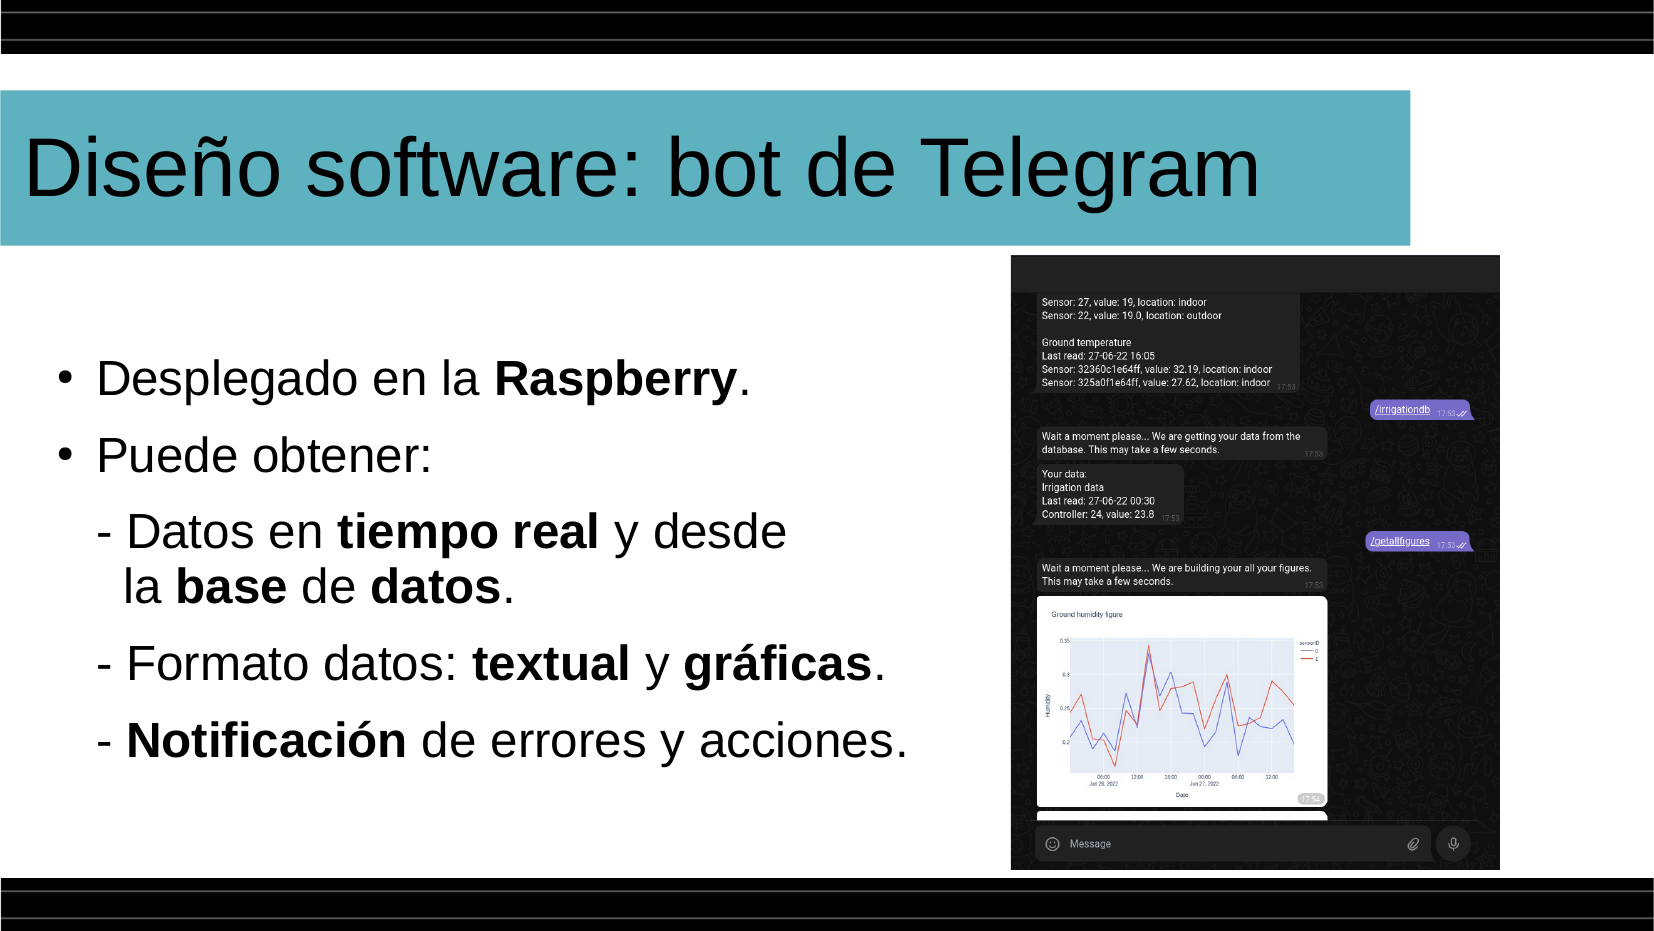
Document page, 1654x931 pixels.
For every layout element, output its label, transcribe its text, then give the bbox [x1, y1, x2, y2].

picture [0, 0, 1654, 54]
picture [1010, 255, 1501, 871]
picture [0, 878, 1654, 931]
list Desplegado en la Raspberry. Puede obtener: - Datos en tiempo real y desde la base de datos. - Formato datos: textual y gráficas. - Notificación de errores y acciones. [43, 316, 944, 802]
title Diseño software: bot de Telegram [0, 90, 1411, 246]
